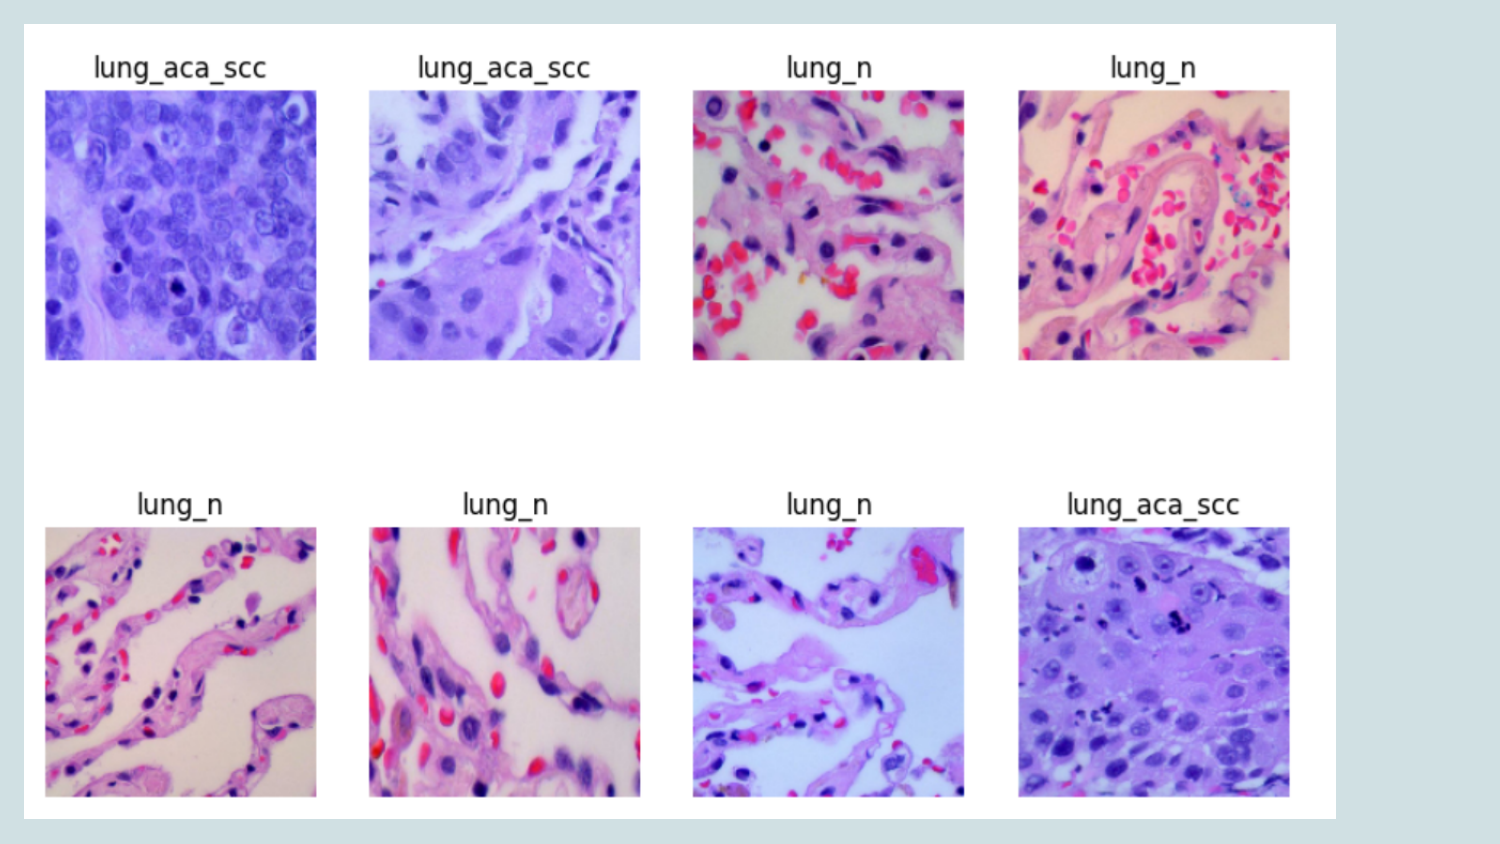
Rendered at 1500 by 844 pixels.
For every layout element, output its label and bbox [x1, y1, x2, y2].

picture [24, 24, 1336, 819]
